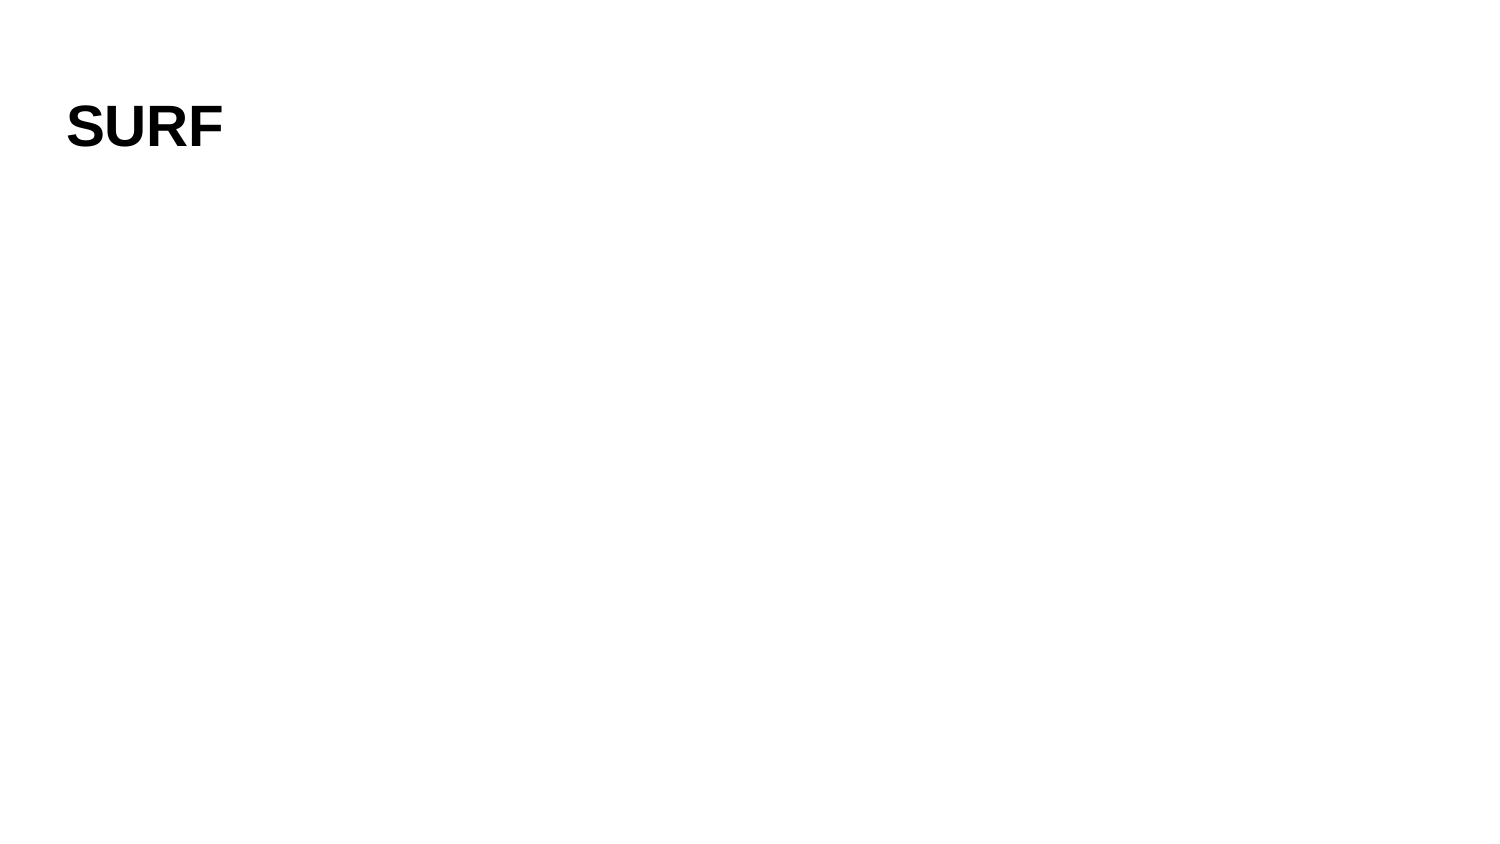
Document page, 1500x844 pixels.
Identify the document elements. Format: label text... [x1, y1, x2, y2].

title SURF [51, 72, 1449, 167]
